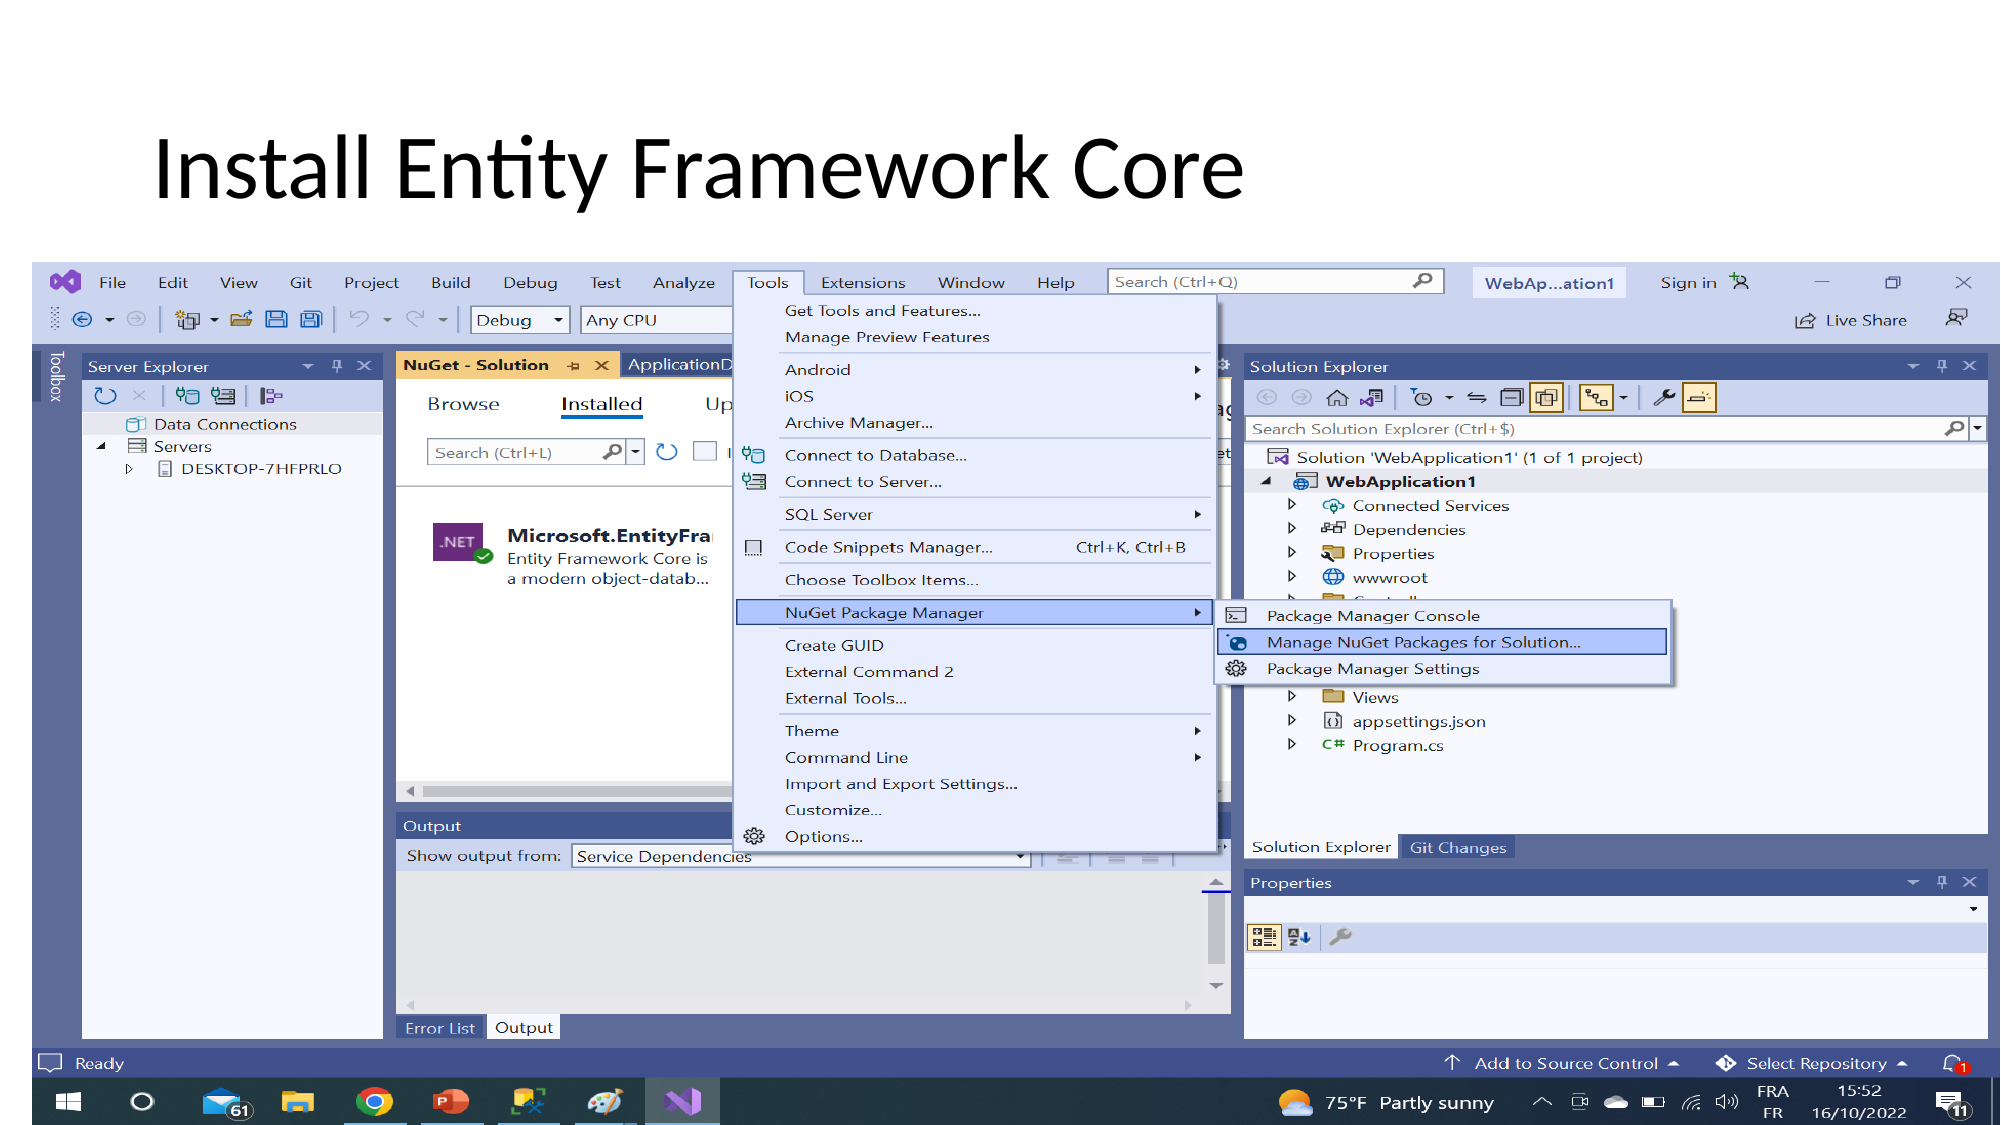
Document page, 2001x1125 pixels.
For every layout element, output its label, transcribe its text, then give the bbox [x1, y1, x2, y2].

title Install Entity Framework Core [137, 59, 1863, 262]
picture [32, 262, 2000, 1125]
